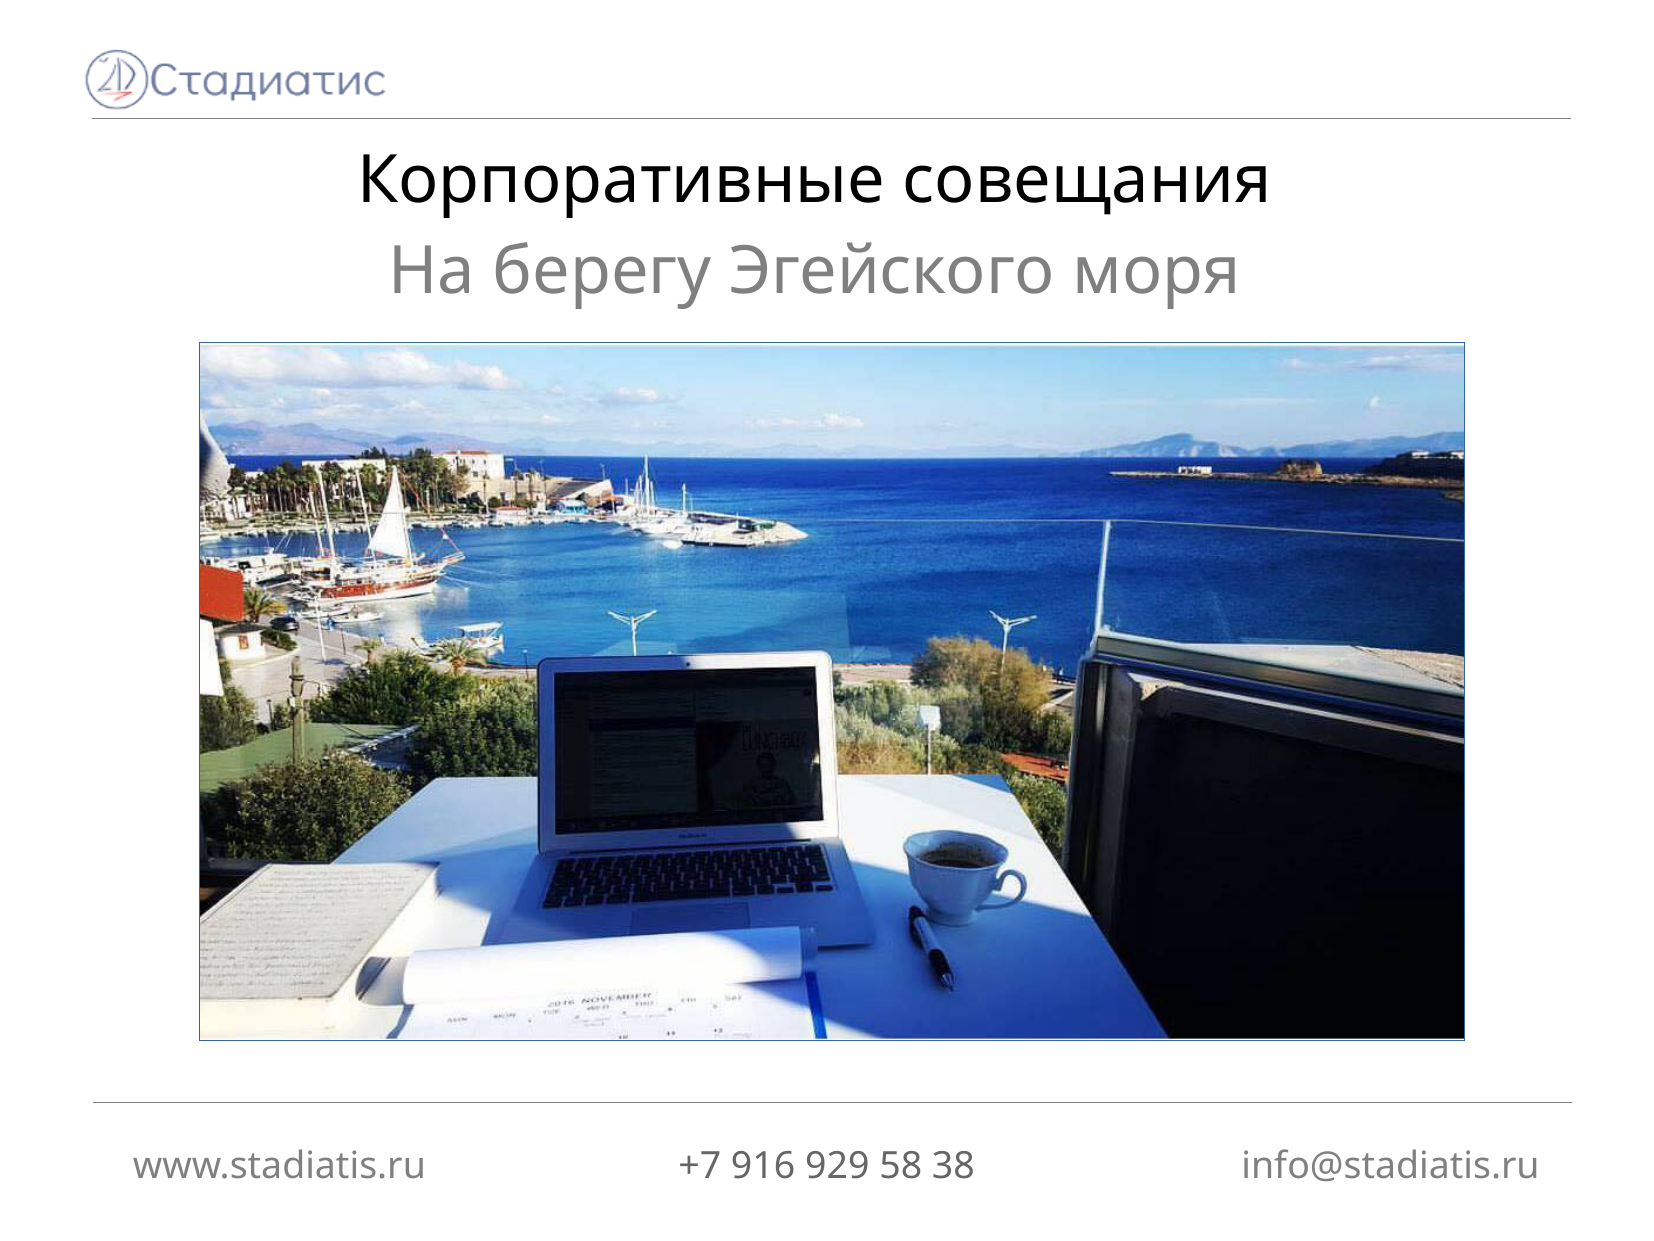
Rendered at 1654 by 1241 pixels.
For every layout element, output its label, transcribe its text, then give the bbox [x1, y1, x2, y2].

title Корпоративные совещания На берегу Эгейского моря [70, 118, 1559, 327]
text_box info@stadiatis.ru [1226, 1130, 1524, 1195]
text_box www.stadiatis.ru [118, 1130, 413, 1195]
text_box +7 916 929 58 38 [663, 1130, 963, 1195]
picture [77, 44, 390, 119]
picture [199, 342, 1465, 1041]
